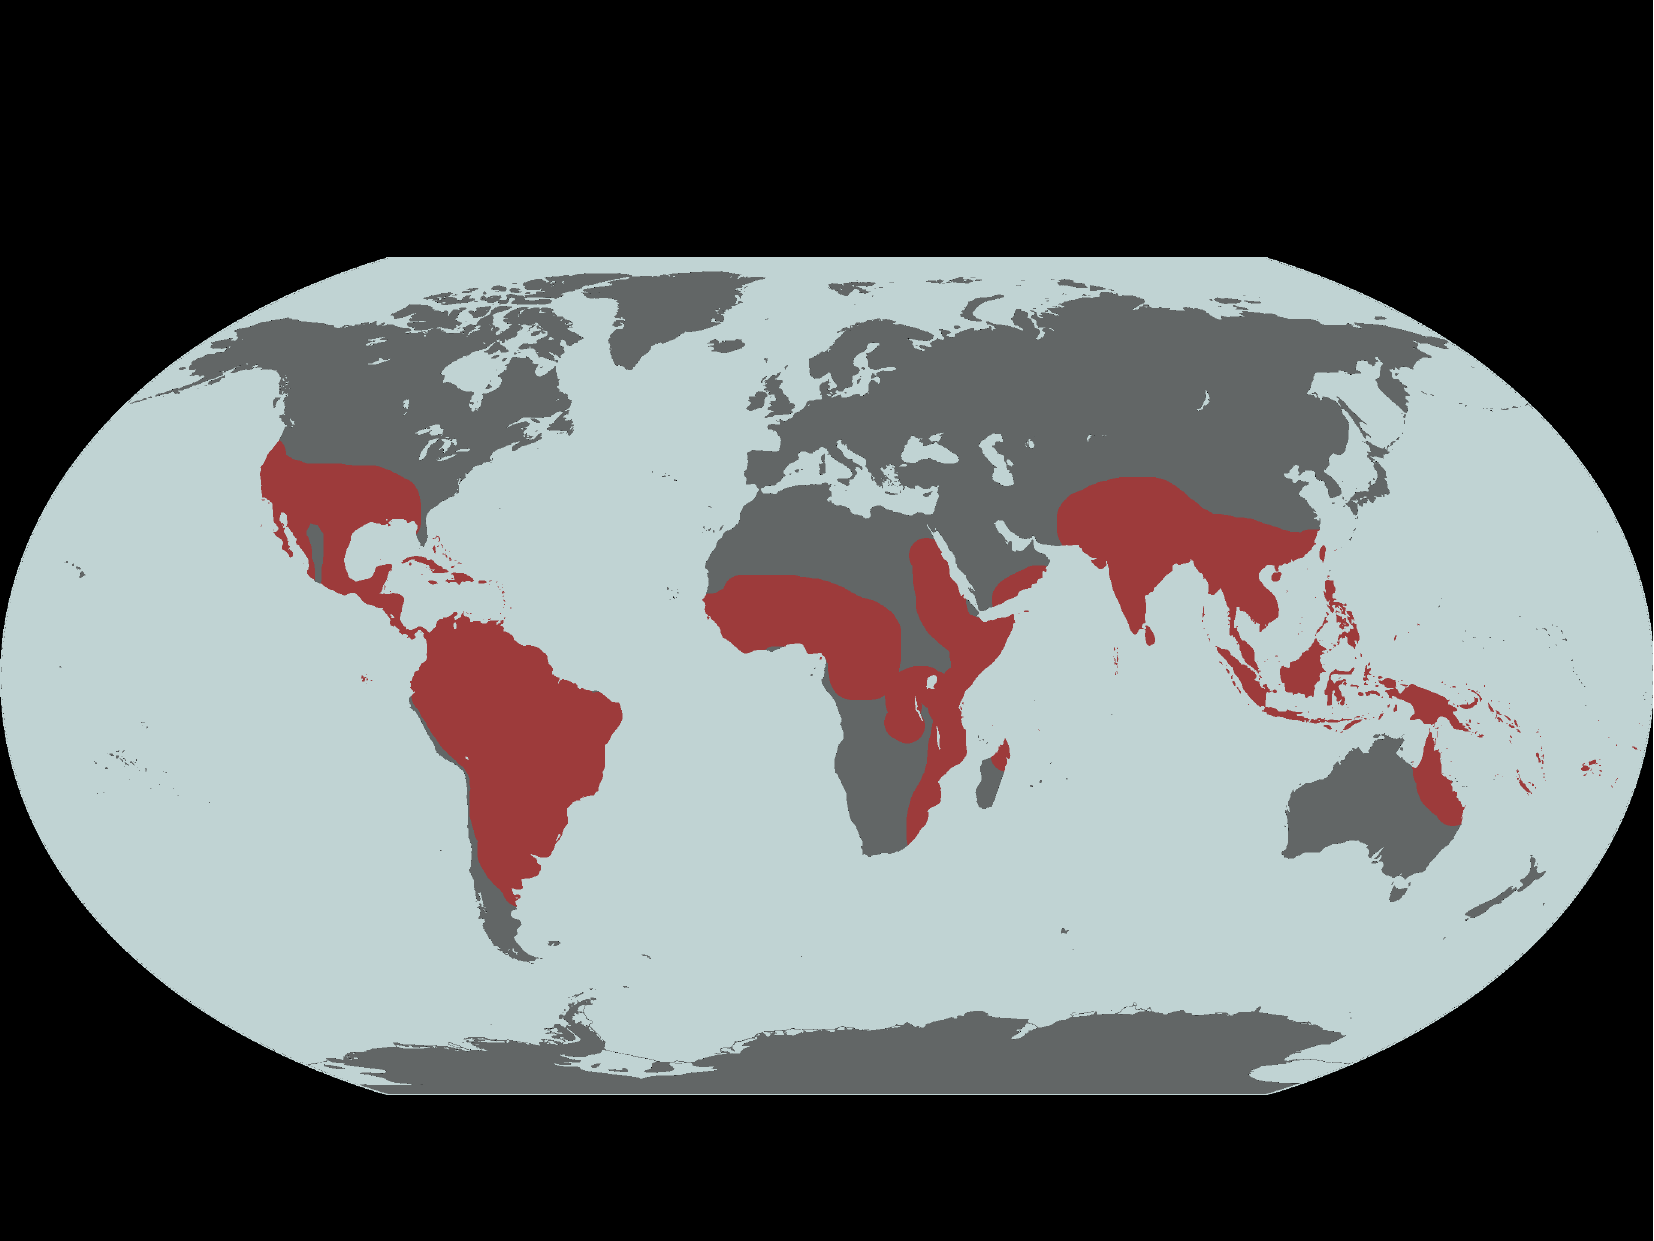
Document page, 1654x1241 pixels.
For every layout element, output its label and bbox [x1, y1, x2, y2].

picture [0, 257, 1653, 1096]
